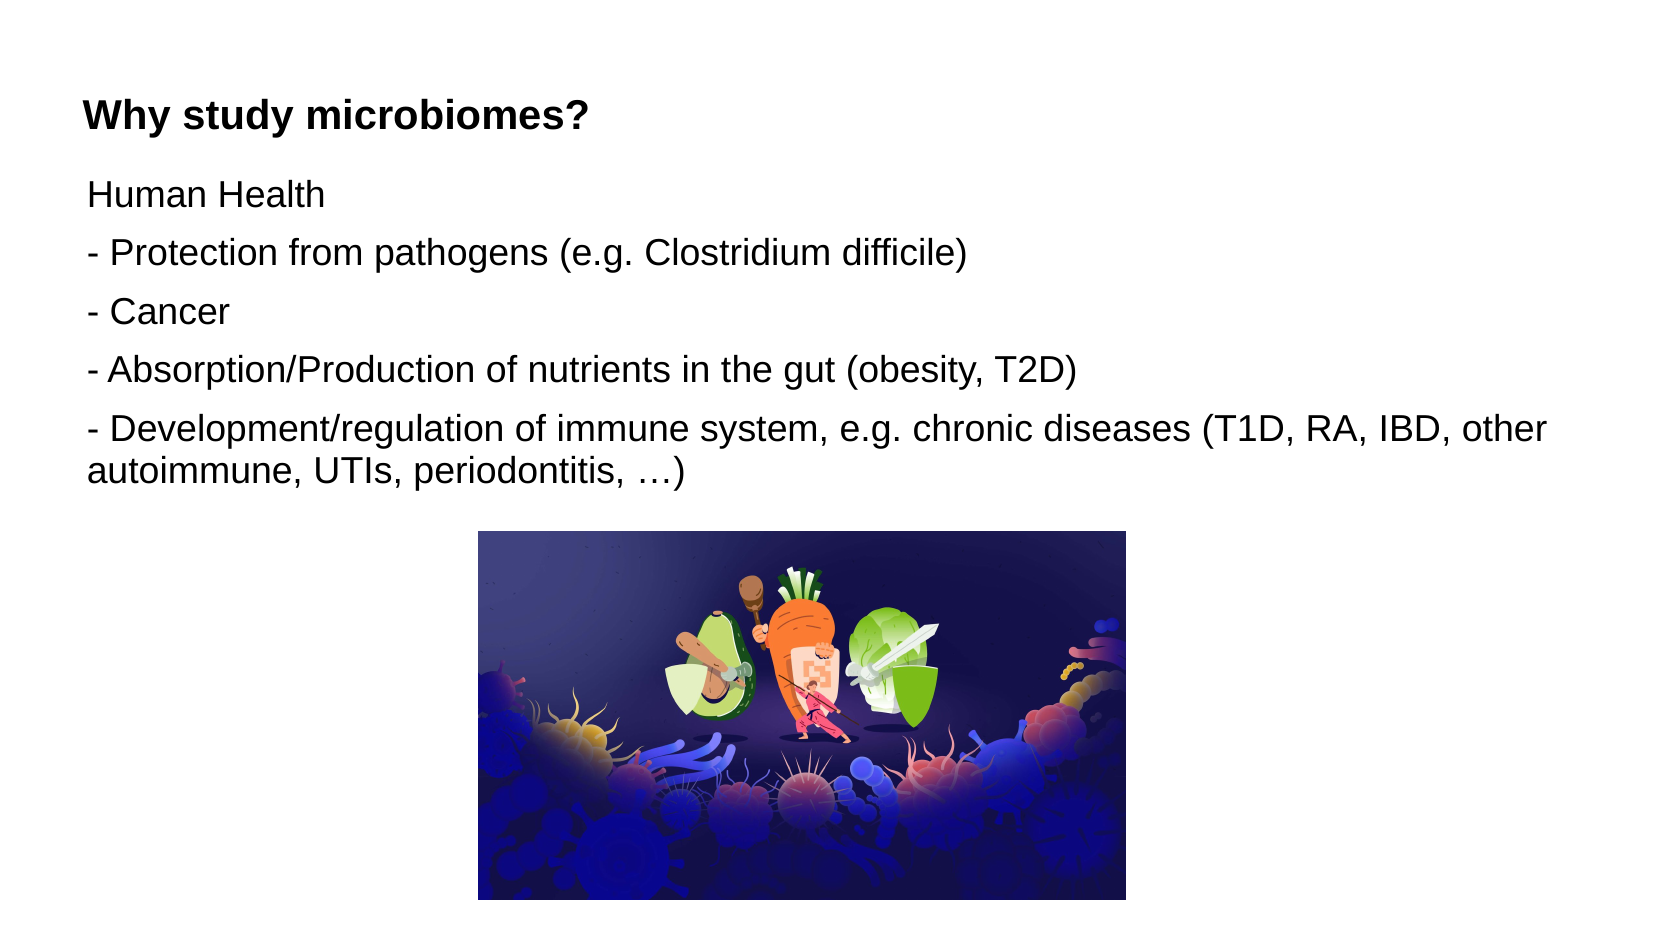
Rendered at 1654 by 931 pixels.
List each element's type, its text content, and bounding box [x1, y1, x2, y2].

list Human Health - Protection from pathogens (e.g. Clostridium difficile) - Cancer - Absorption/Production of nutrients in the gut (obesity, T2D) - Development/regulation of immune system, e.g. chronic diseases (T1D, RA, IBD, other autoimmune, UTIs, periodontitis, …) [86, 173, 1576, 713]
picture [478, 531, 1126, 901]
title Why study microbiomes? [82, 37, 1571, 193]
